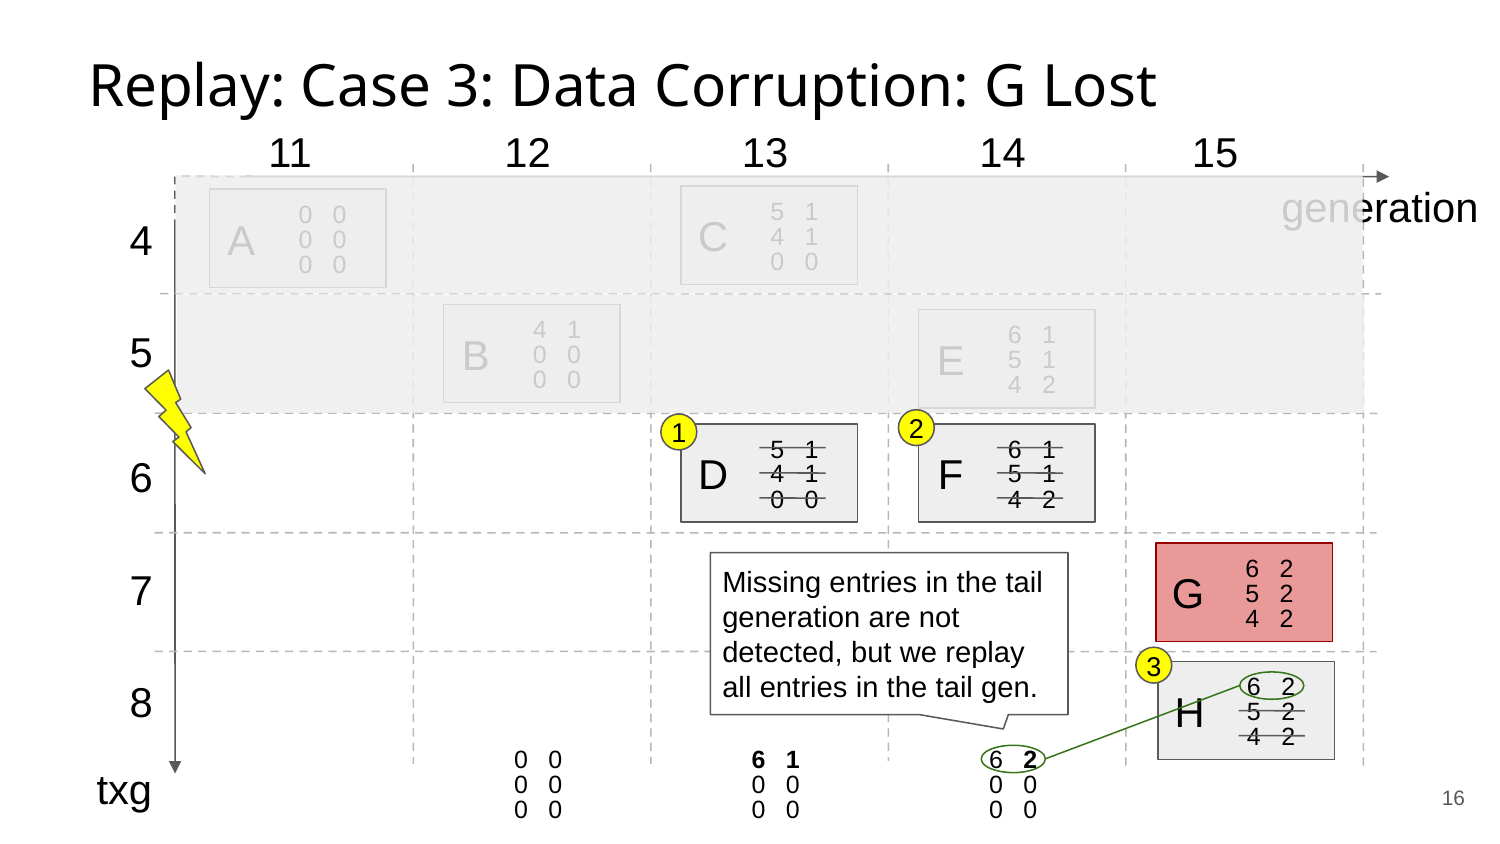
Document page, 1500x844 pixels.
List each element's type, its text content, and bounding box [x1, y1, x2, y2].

text_box 0 [960, 798, 1003, 823]
text_box 6 [1217, 553, 1260, 581]
text_box 14 [1006, 144, 1016, 158]
text_box F [929, 459, 972, 487]
text_box 2 [1023, 747, 1044, 770]
text_box H [1168, 711, 1177, 725]
text_box 2 [1279, 578, 1322, 603]
text_box 0 [785, 770, 829, 795]
text_box 4 [120, 224, 163, 252]
text_box 15 [1170, 137, 1261, 165]
text_box 0 [548, 795, 591, 823]
text_box 5 [1217, 581, 1260, 606]
text_box 4 [133, 232, 143, 246]
text_box 1 [804, 434, 847, 459]
text_box [1157, 661, 1335, 760]
text_box 0 [804, 484, 847, 512]
text_box Missing entries in the tail generation are not detected, but we replay all entries in the tail gen. [710, 552, 1069, 729]
text_box 2 [1283, 671, 1324, 696]
text_box txg [114, 795, 123, 802]
text_box 0 [742, 487, 785, 512]
text_box [681, 423, 858, 523]
text_box 2 [1028, 745, 1066, 757]
text_box 2 [1037, 753, 1066, 770]
text_box 6 [723, 745, 766, 770]
text_box generation [1363, 192, 1485, 220]
text_box 6 [1250, 686, 1257, 693]
text_box 2 [1281, 674, 1302, 696]
text_box [144, 175, 1365, 474]
text_box 0 [723, 770, 766, 798]
text_box 0 [485, 798, 529, 823]
text_box 6 [120, 462, 163, 490]
text_box 2 [898, 409, 935, 446]
text_box 6 [1011, 449, 1018, 456]
text_box 8 [135, 691, 146, 701]
text_box 4 [979, 487, 1022, 512]
text_box D [705, 463, 722, 486]
text_box H [1181, 703, 1197, 710]
text_box 6 [993, 759, 1000, 766]
text_box 6 [1218, 687, 1259, 700]
text_box 7 [120, 574, 163, 602]
text_box 2 [1279, 603, 1322, 631]
text_box [1156, 542, 1333, 642]
title Replay: Case 3: Data Corruption: G Lost [73, 33, 1417, 165]
text_box H [1168, 696, 1207, 711]
text_box 0 [785, 795, 829, 823]
text_box 12 [482, 137, 573, 165]
text_box 1 [1042, 434, 1085, 459]
text_box 0 [485, 770, 529, 798]
text_box 13 [720, 137, 811, 165]
text_box 3 [1135, 647, 1172, 684]
text_box txg [86, 774, 163, 802]
text_box 0 [485, 745, 529, 770]
text_box 0 [723, 798, 766, 823]
text_box 6 [1241, 674, 1261, 697]
text_box 6 [983, 747, 1003, 770]
text_box 6 [135, 476, 147, 489]
text_box 0 [807, 499, 815, 506]
text_box H [1201, 698, 1211, 725]
text_box 2 [1281, 696, 1324, 721]
text_box 6 [960, 745, 998, 770]
text_box 0 [548, 745, 591, 770]
text_box 4 [1218, 725, 1261, 750]
text_box 8 [135, 703, 147, 715]
text_box generation [1438, 202, 1450, 220]
text_box 1 [785, 745, 829, 770]
text_box [1261, 673, 1281, 698]
text_box 0 [1023, 795, 1066, 823]
text_box 4 [742, 459, 785, 487]
text_box 2 [1279, 553, 1322, 578]
text_box G [1167, 578, 1210, 606]
text_box 5 [742, 434, 785, 459]
text_box 0 [1023, 770, 1066, 795]
slide_number <number> [1389, 764, 1480, 830]
text_box 2 [1281, 721, 1324, 750]
text_box 6 [1218, 671, 1260, 692]
text_box 0 [548, 770, 591, 795]
text_box 5 [1218, 700, 1261, 725]
text_box 2 [1042, 484, 1085, 512]
text_box 5 [979, 459, 1022, 487]
text_box 4 [1217, 606, 1260, 631]
text_box txg [134, 784, 145, 801]
text_box H [1181, 714, 1197, 725]
text_box [1261, 700, 1281, 709]
text_box 0 [960, 770, 1003, 798]
text_box 6 [979, 434, 1022, 459]
text_box 8 [120, 687, 163, 715]
text_box [918, 423, 1096, 523]
text_box 0 [773, 499, 781, 506]
text_box [1261, 712, 1281, 734]
text_box D [692, 459, 735, 487]
text_box 5 [120, 337, 163, 365]
text_box 11 [245, 137, 336, 165]
text_box 1 [660, 413, 697, 450]
text_box 14 [957, 137, 1048, 165]
text_box 1 [1042, 459, 1085, 484]
text_box 1 [804, 459, 847, 484]
